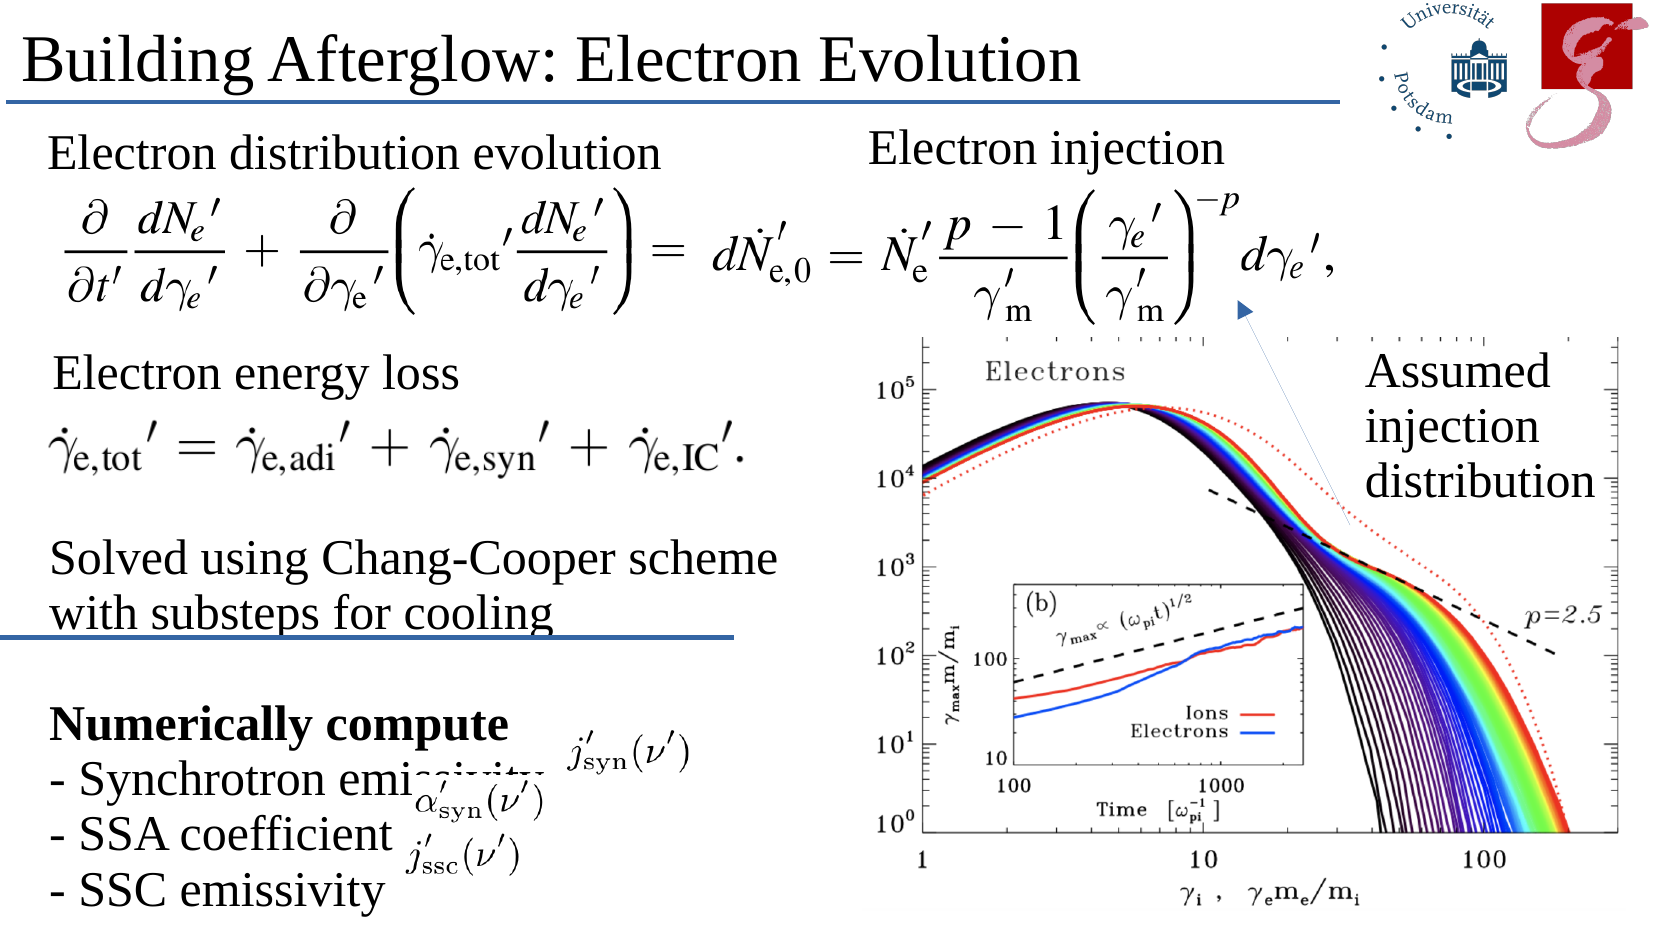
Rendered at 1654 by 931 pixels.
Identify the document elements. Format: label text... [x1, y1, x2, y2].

text_box Electron distribution evolution [32, 117, 686, 183]
text_box Electron energy loss [37, 337, 487, 403]
picture [37, 412, 751, 483]
picture [397, 830, 529, 883]
picture [412, 775, 544, 826]
text_box Assumed injection distribution [1350, 335, 1612, 501]
picture [862, 337, 1626, 911]
text_box Solved using Chang-Cooper scheme with substeps for cooling Numerically compute - Synchrotron emissivity - SSA coefficient - SSC emissivity [34, 522, 826, 888]
title Building Afterglow: Electron Evolution [20, 0, 1375, 118]
text_box Electron injection [853, 112, 1238, 178]
picture [1375, 0, 1654, 154]
picture [562, 725, 692, 776]
picture [57, 178, 1344, 336]
